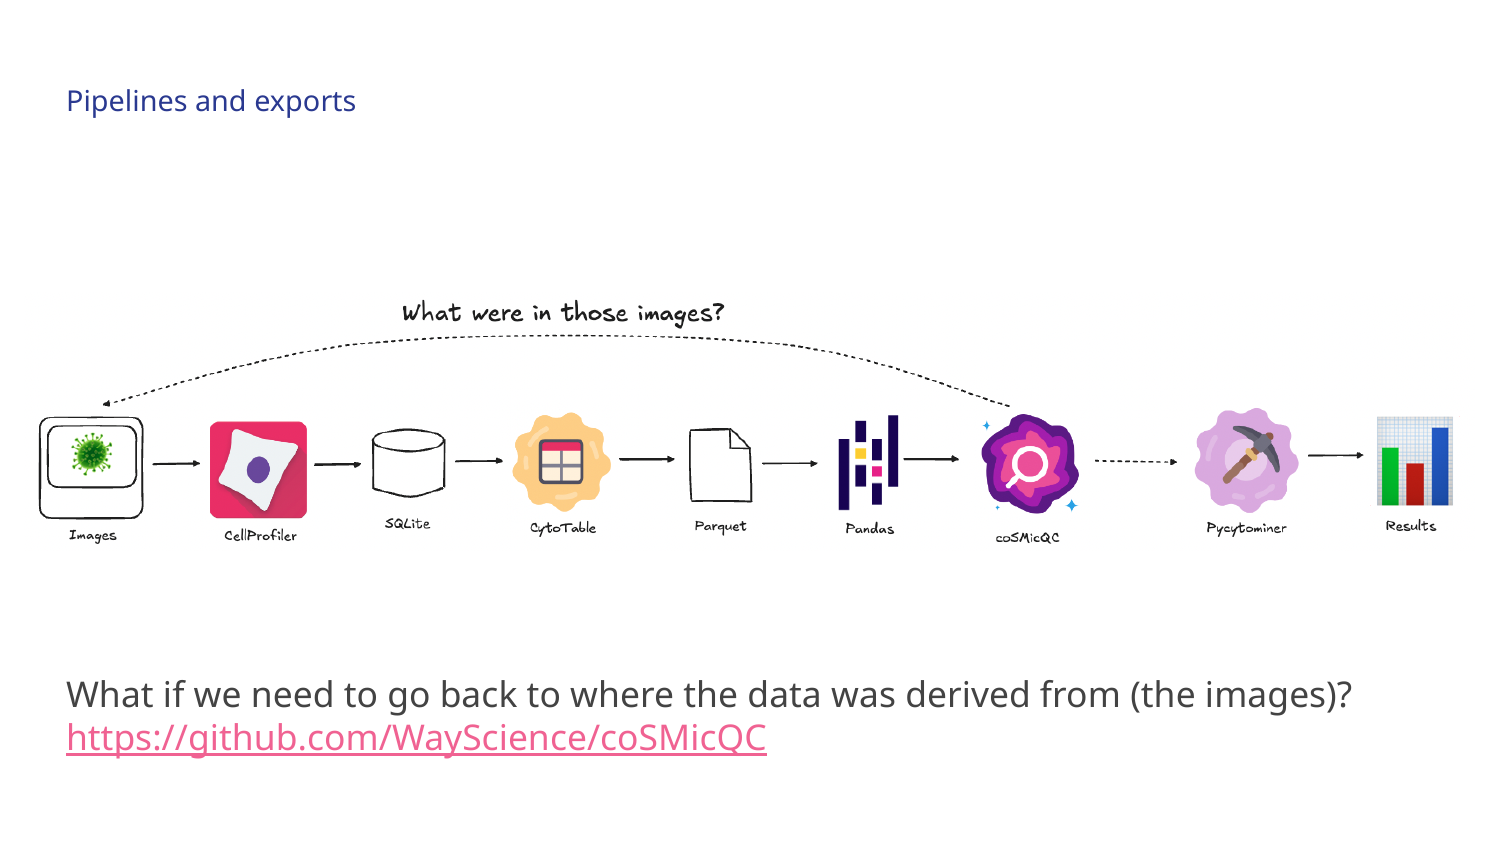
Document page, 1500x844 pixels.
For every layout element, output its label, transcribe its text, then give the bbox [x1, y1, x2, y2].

text_box What if we need to go back to where the data was derived from (the images)? https://github.com/WayScience/coSMicQC [51, 657, 1475, 793]
picture [24, 292, 1475, 551]
title Pipelines and exports [51, 67, 1449, 167]
